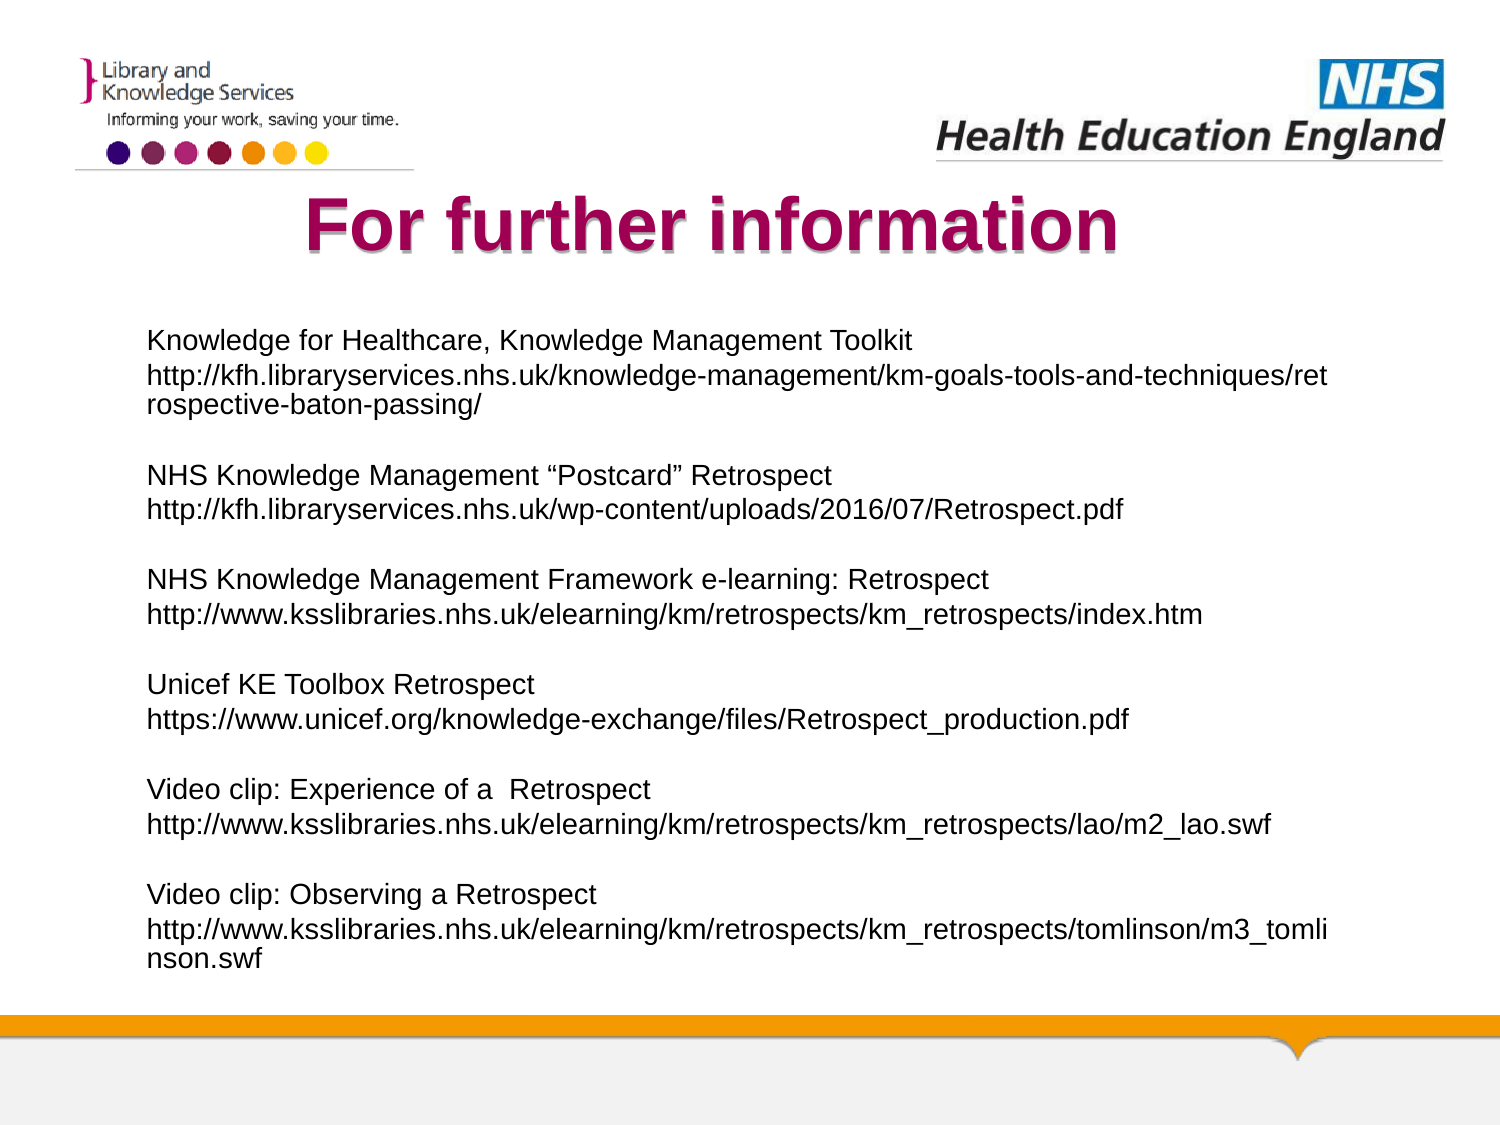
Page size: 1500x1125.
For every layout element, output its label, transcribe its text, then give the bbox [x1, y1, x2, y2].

title For further information [75, 168, 1500, 280]
picture [75, 54, 416, 169]
text_box Knowledge for Healthcare, Knowledge Management Toolkit http://kfh.libraryservices.nhs.uk/knowledge-management/km-goals-tools-and-techniques/retrospective-baton-passing/ NHS Knowledge Management “Postcard” Retrospect http://kfh.libraryservices.nhs.uk/wp-content/uploads/2016/07/Retrospect.pdf NHS Knowledge Management Framework e-learning: Retrospect http://www.ksslibraries.nhs.uk/elearning/km/retrospects/km_retrospects/index.htm Unicef KE Toolbox Retrospect https://www.unicef.org/knowledge-exchange/files/Retrospect_production.pdf Video clip: Experience of a Retrospect http://www.ksslibraries.nhs.uk/elearning/km/retrospects/km_retrospects/lao/m2_lao.swf Video clip: Observing a Retrospect http://www.ksslibraries.nhs.uk/elearning/km/retrospects/km_retrospects/tomlinson/m3_tomlinson.swf [131, 314, 1353, 1125]
